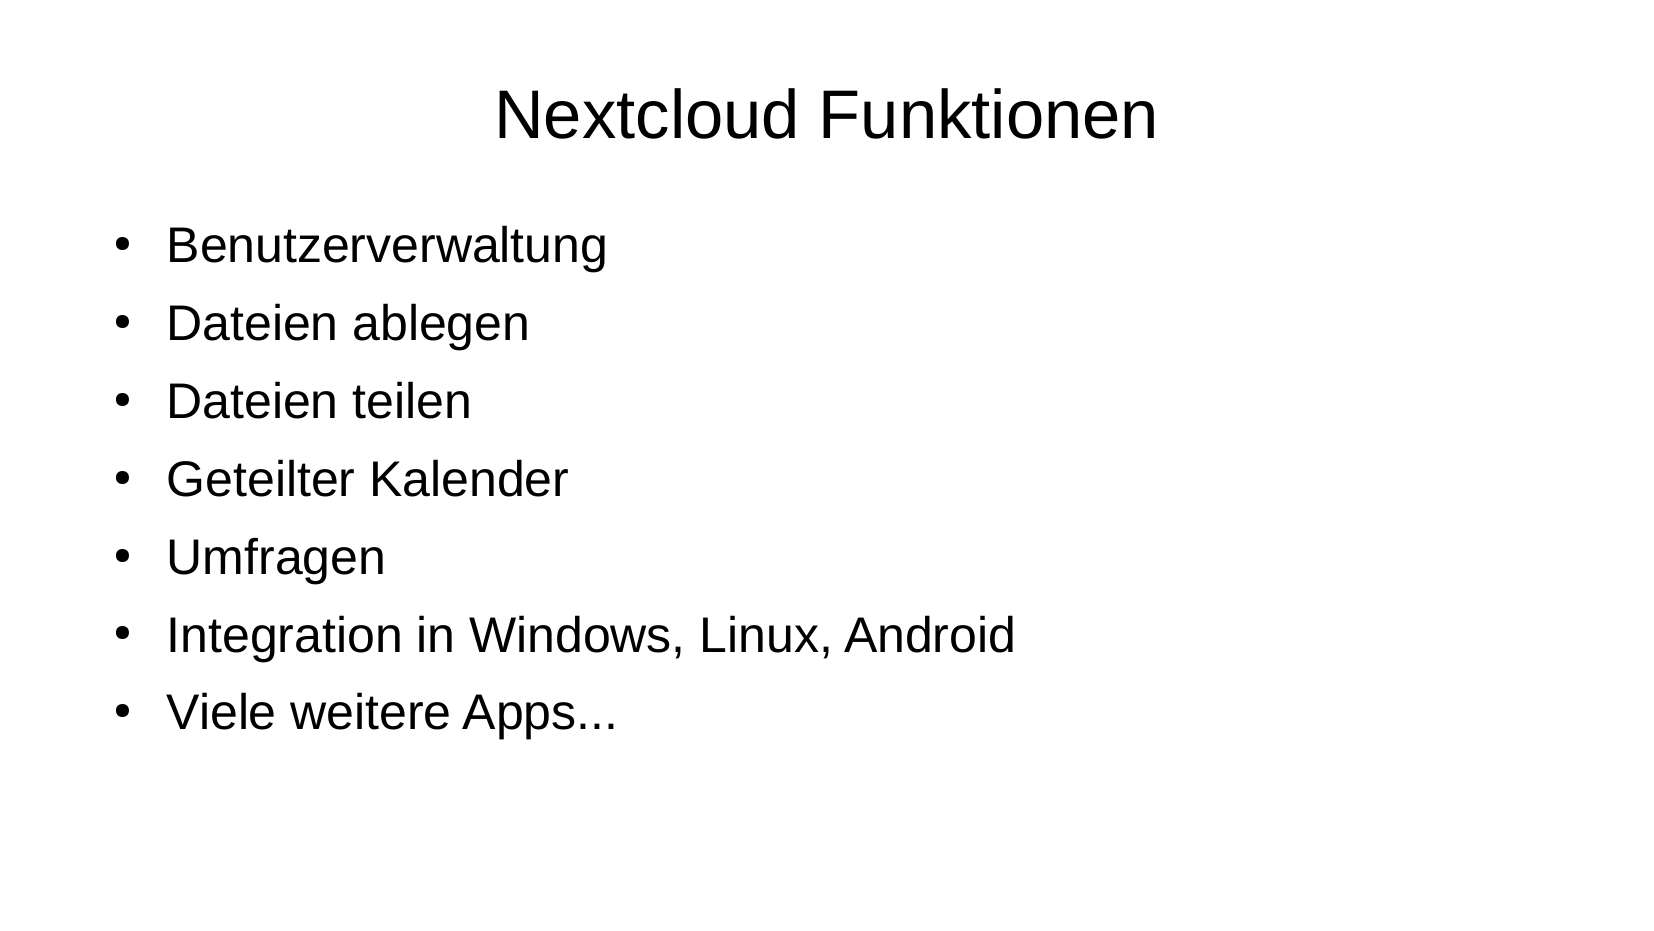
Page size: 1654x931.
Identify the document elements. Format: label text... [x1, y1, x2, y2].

list Benutzerverwaltung Dateien ablegen Dateien teilen Geteilter Kalender Umfragen Integration in Windows, Linux, Android Viele weitere Apps... [82, 217, 1571, 744]
title Nextcloud Funktionen [82, 37, 1571, 193]
